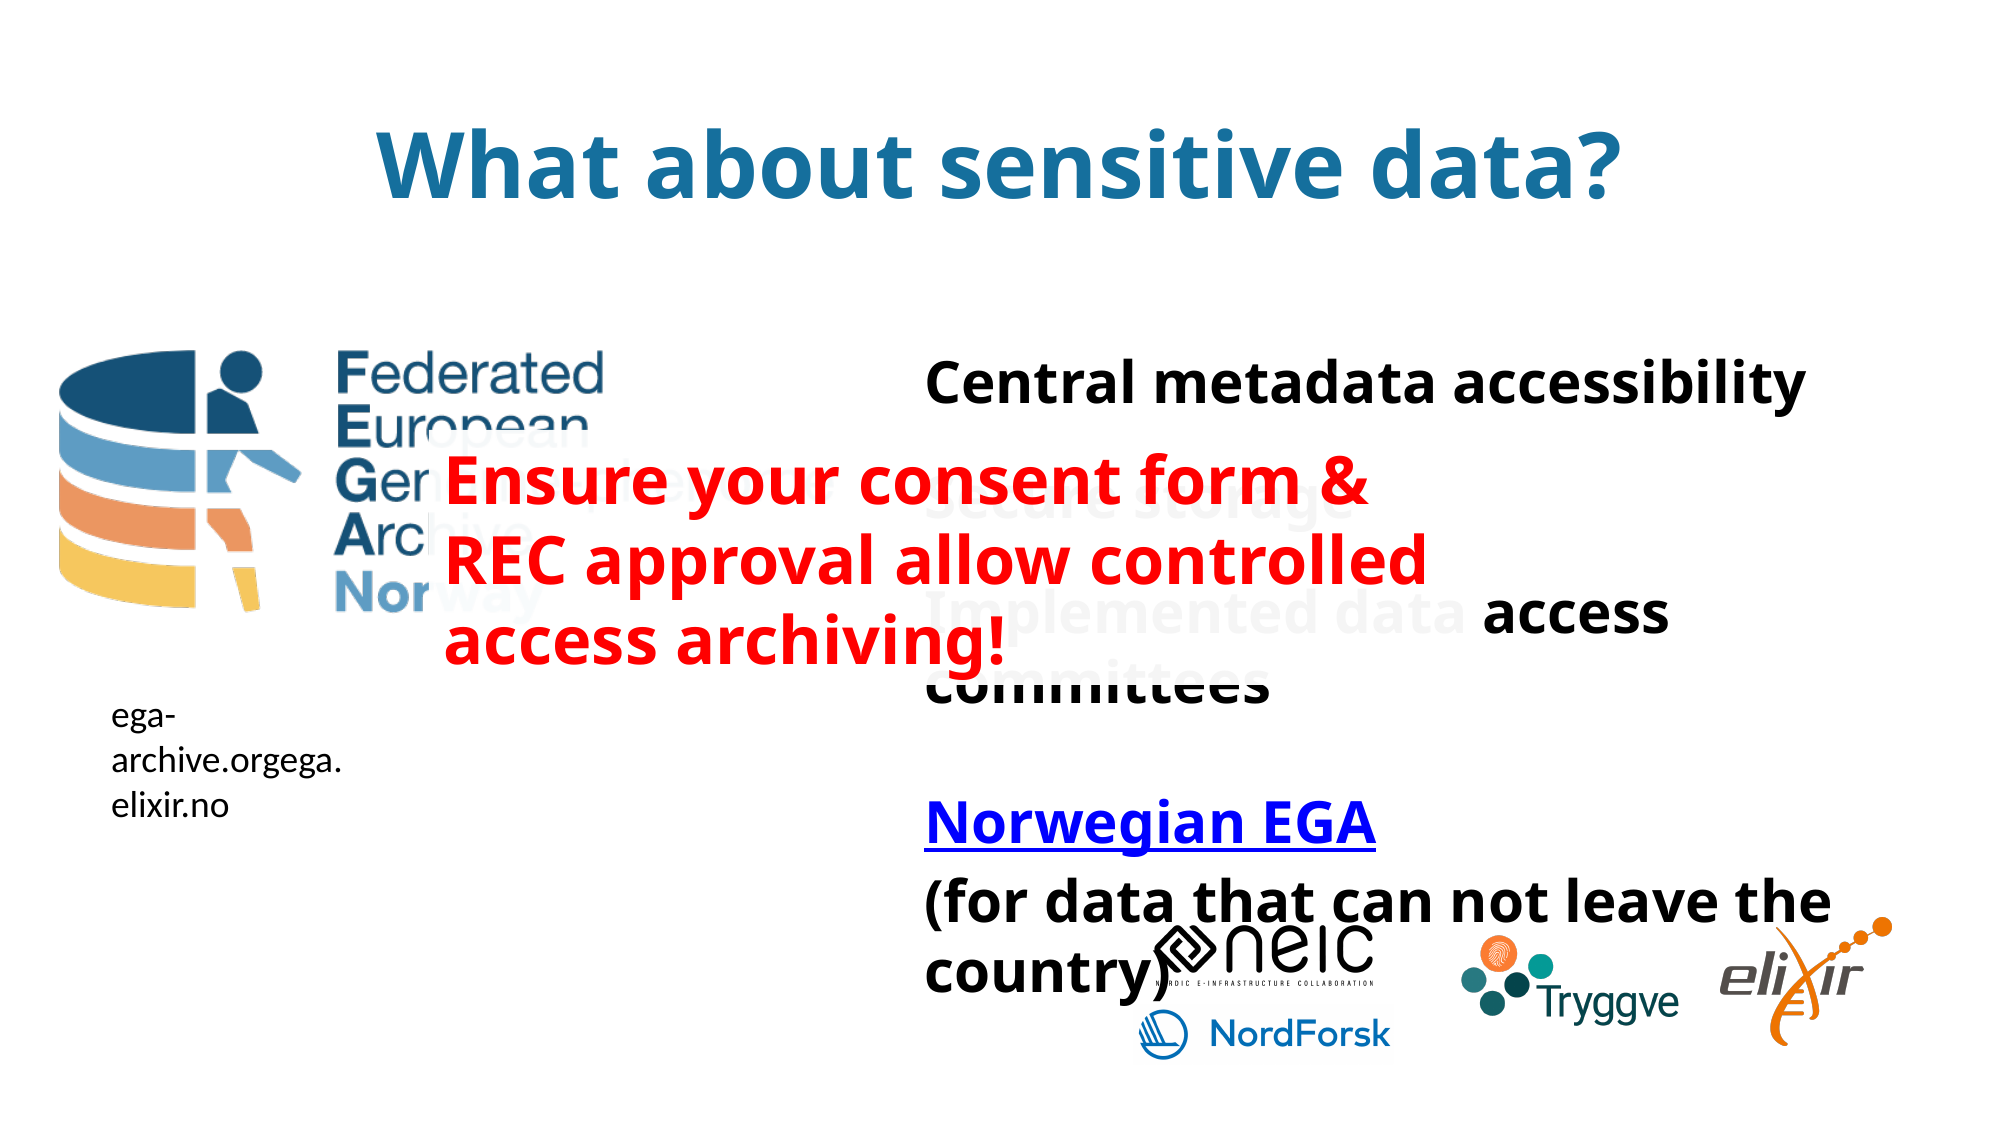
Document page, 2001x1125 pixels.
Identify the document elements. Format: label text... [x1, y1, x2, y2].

picture [1133, 1004, 1394, 1065]
text_box Ensure your consent form & REC approval allow controlled access archiving! [428, 429, 1468, 685]
picture [1720, 917, 1892, 1046]
picture [24, 302, 869, 658]
picture [1154, 917, 1373, 986]
text_box ega-archive.orgega.elixir.no [96, 682, 364, 743]
picture [1436, 917, 1704, 1046]
text_box Central metadata accessibility Secure storage Implemented data access committees Norwegian EGA (for data that can not leave the country) [909, 337, 1962, 1033]
text_box What about sensitive data? [137, 59, 1863, 278]
